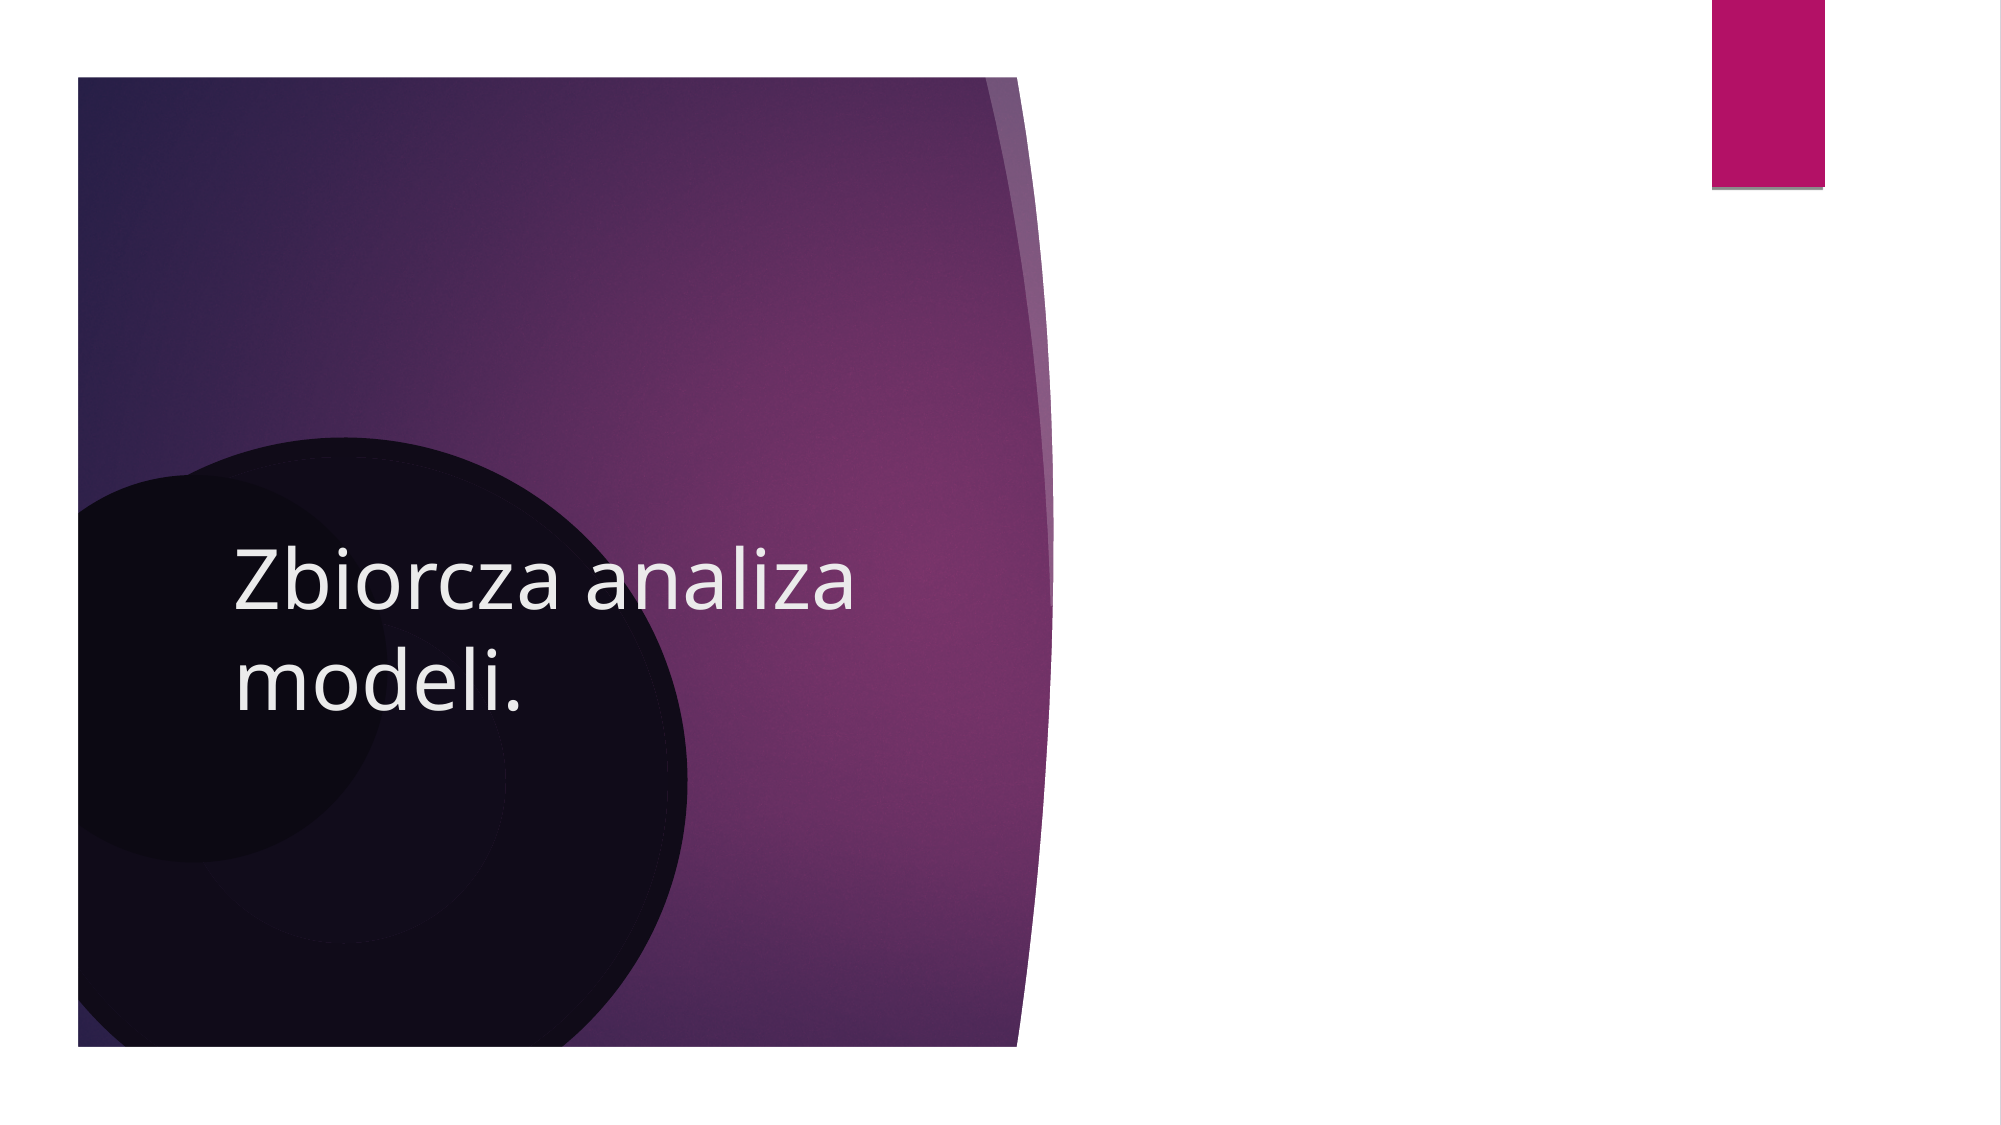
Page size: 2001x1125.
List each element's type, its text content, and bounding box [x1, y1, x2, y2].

title Zbiorcza analiza modeli. [189, 439, 904, 814]
